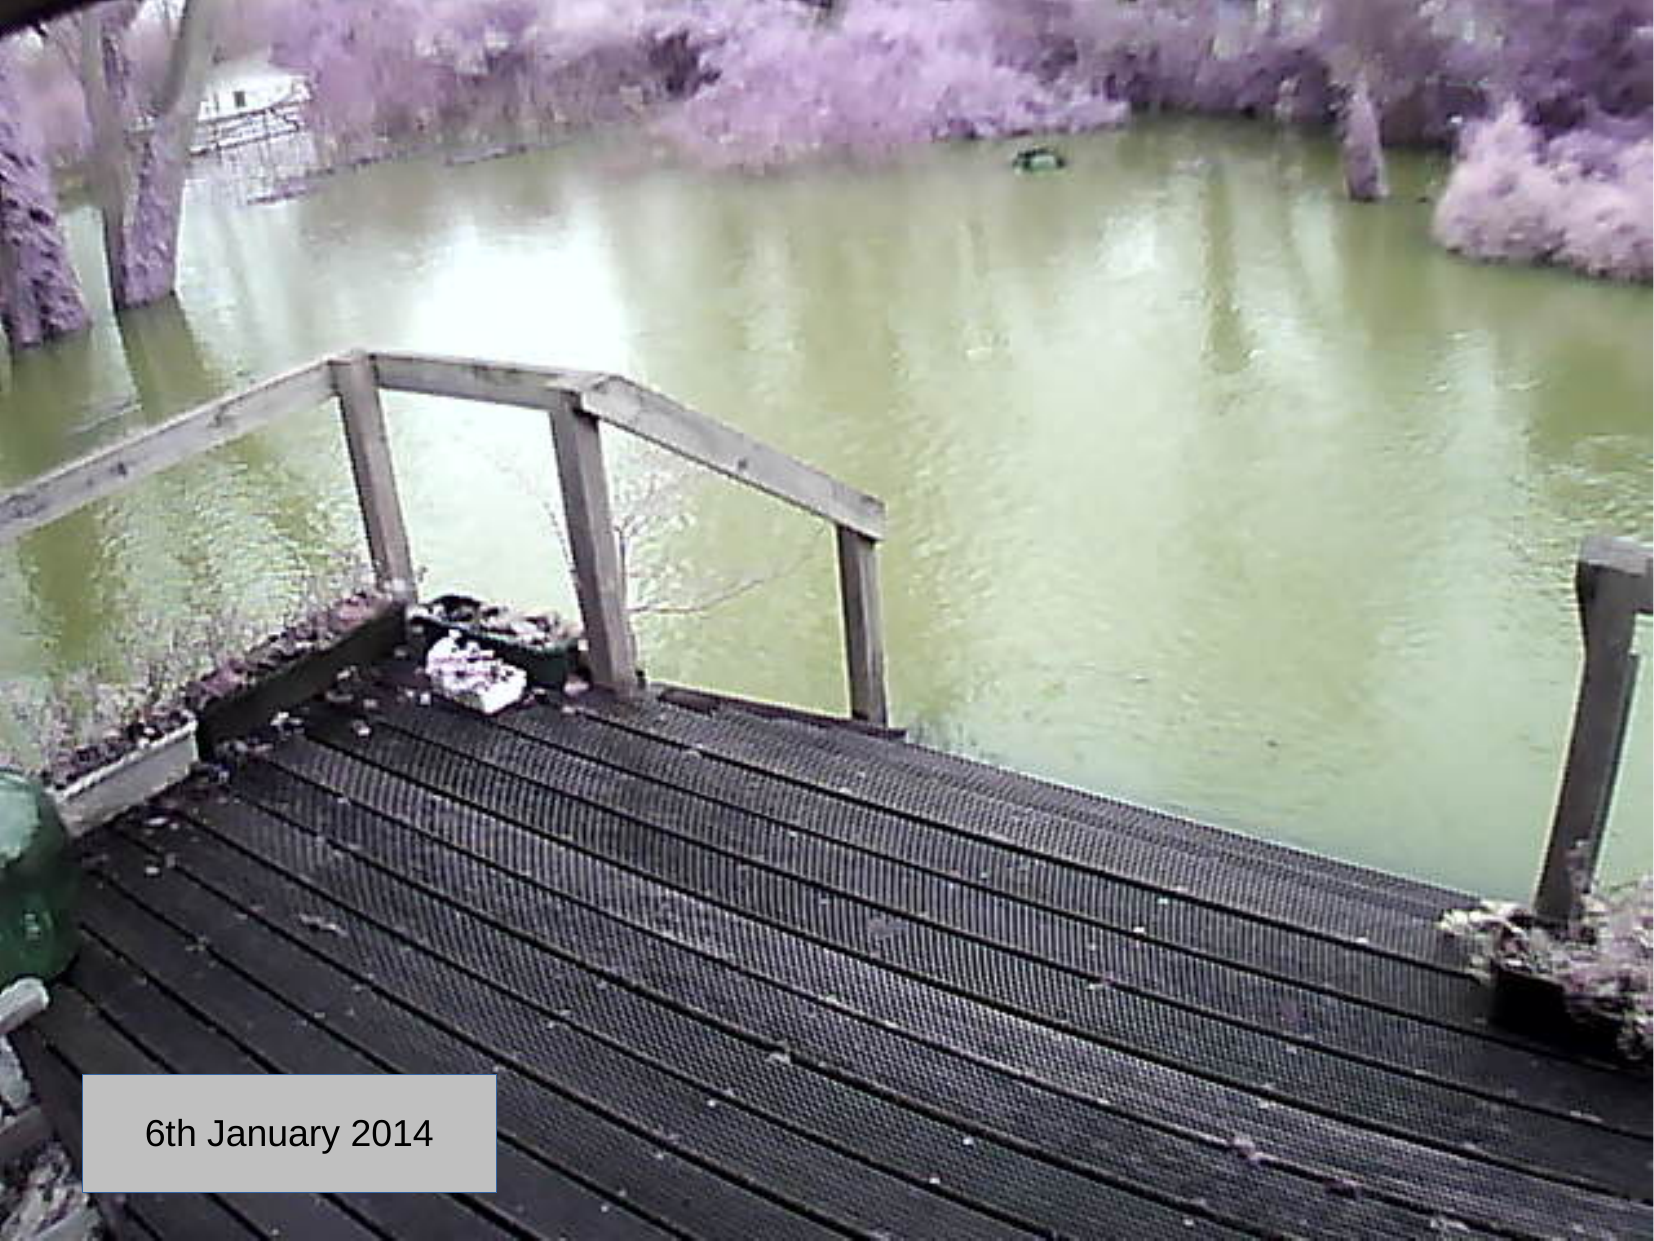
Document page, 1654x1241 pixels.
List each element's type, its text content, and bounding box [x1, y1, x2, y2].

picture [0, 0, 1654, 1241]
text_box 6th January 2014 [82, 1074, 497, 1193]
